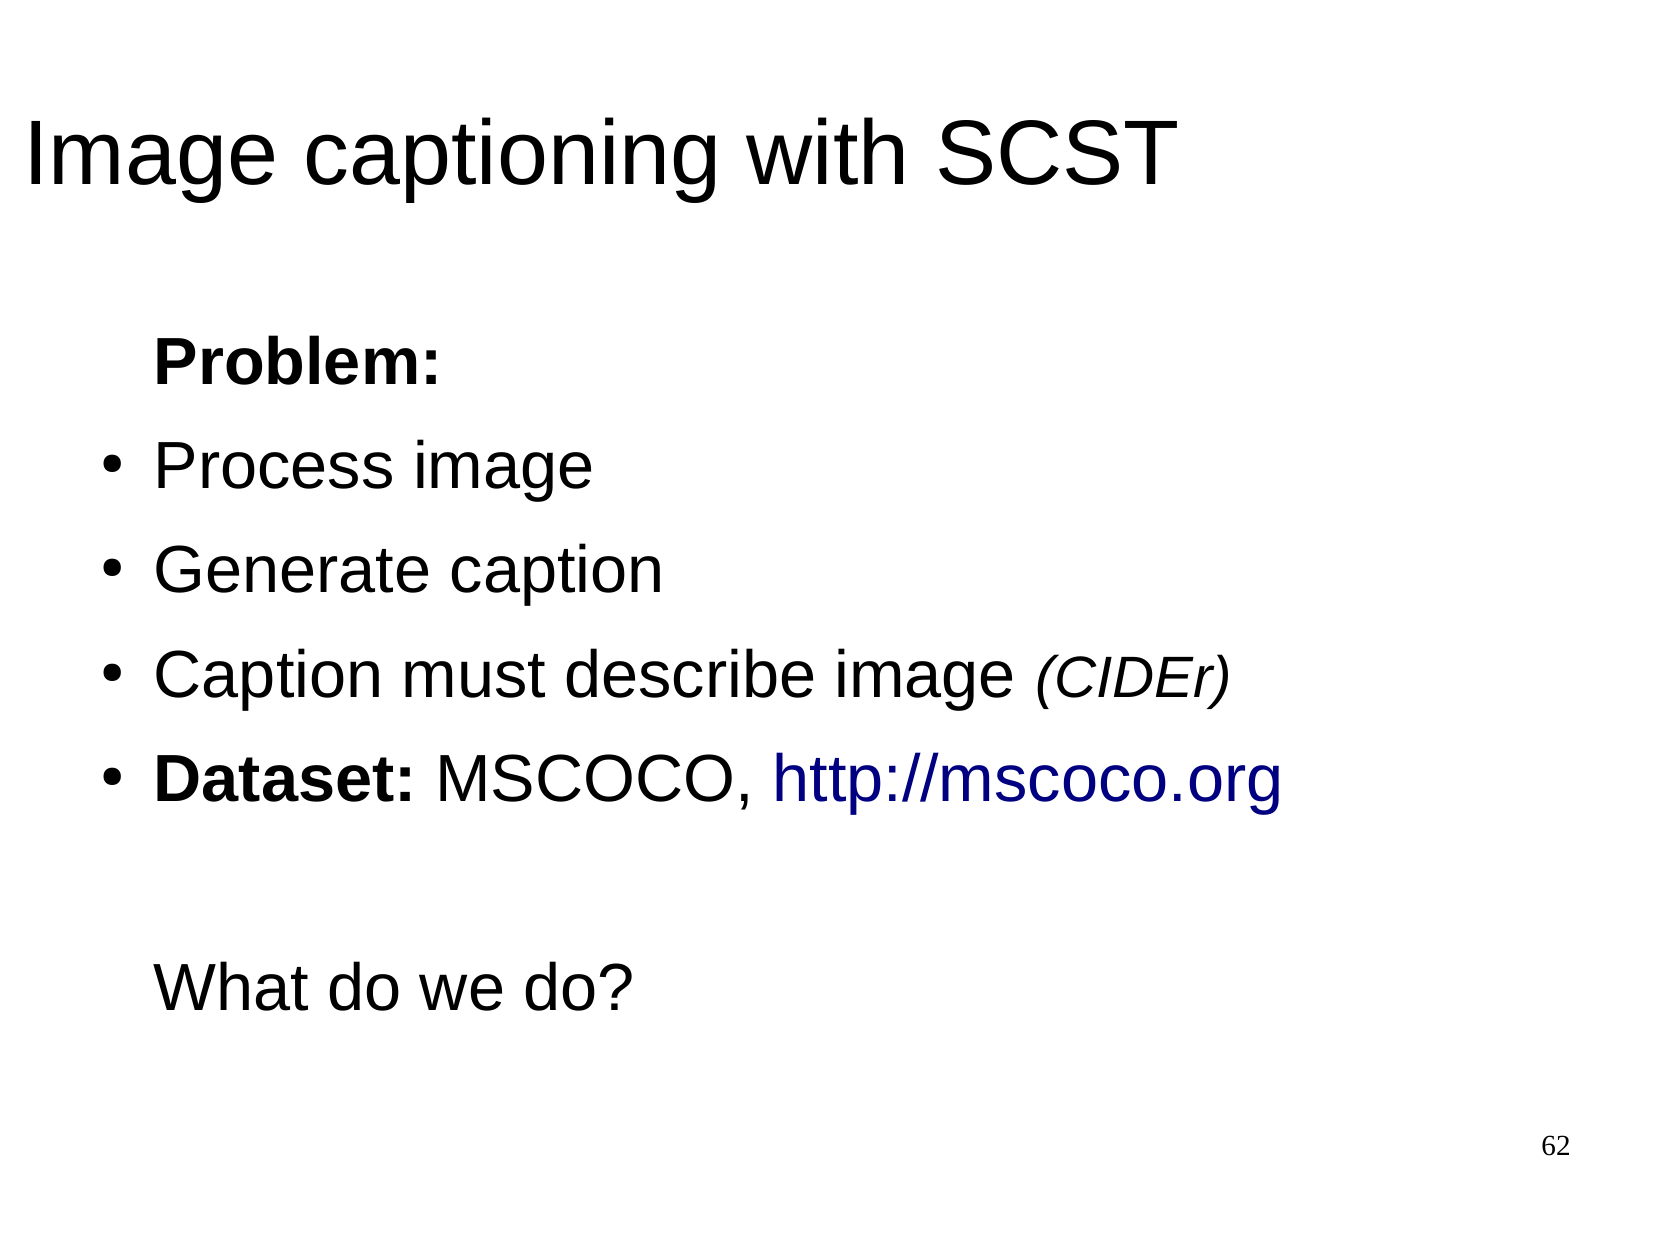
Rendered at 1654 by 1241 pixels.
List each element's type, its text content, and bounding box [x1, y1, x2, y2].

title Image captioning with SCST [23, 49, 1512, 257]
list Problem: Process image Generate caption Caption must describe image (CIDEr) Dataset: MSCOCO, http://mscoco.org What do we do? [82, 323, 1654, 1241]
